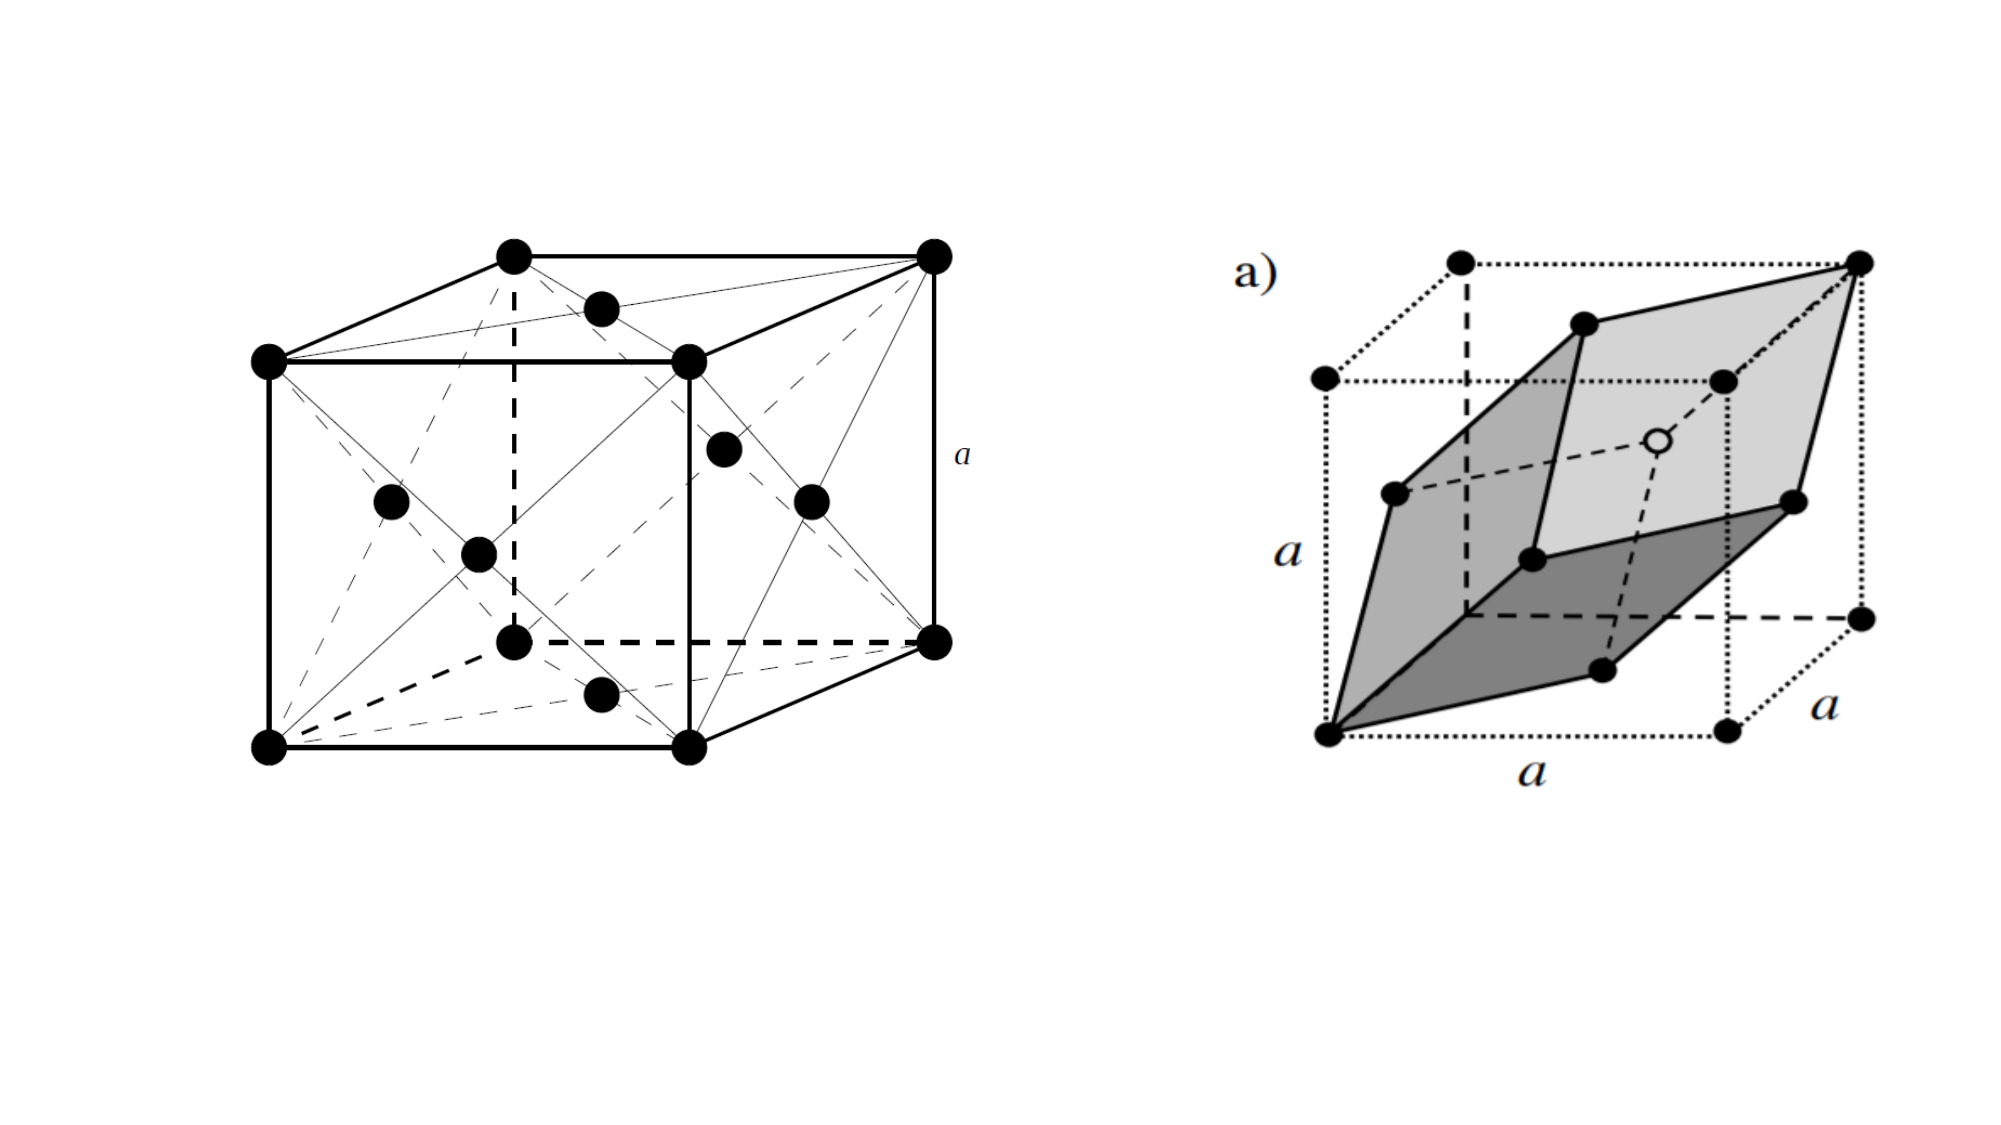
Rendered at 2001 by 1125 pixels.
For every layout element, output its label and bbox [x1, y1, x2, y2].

picture [1207, 197, 1958, 811]
picture [168, 174, 1064, 811]
